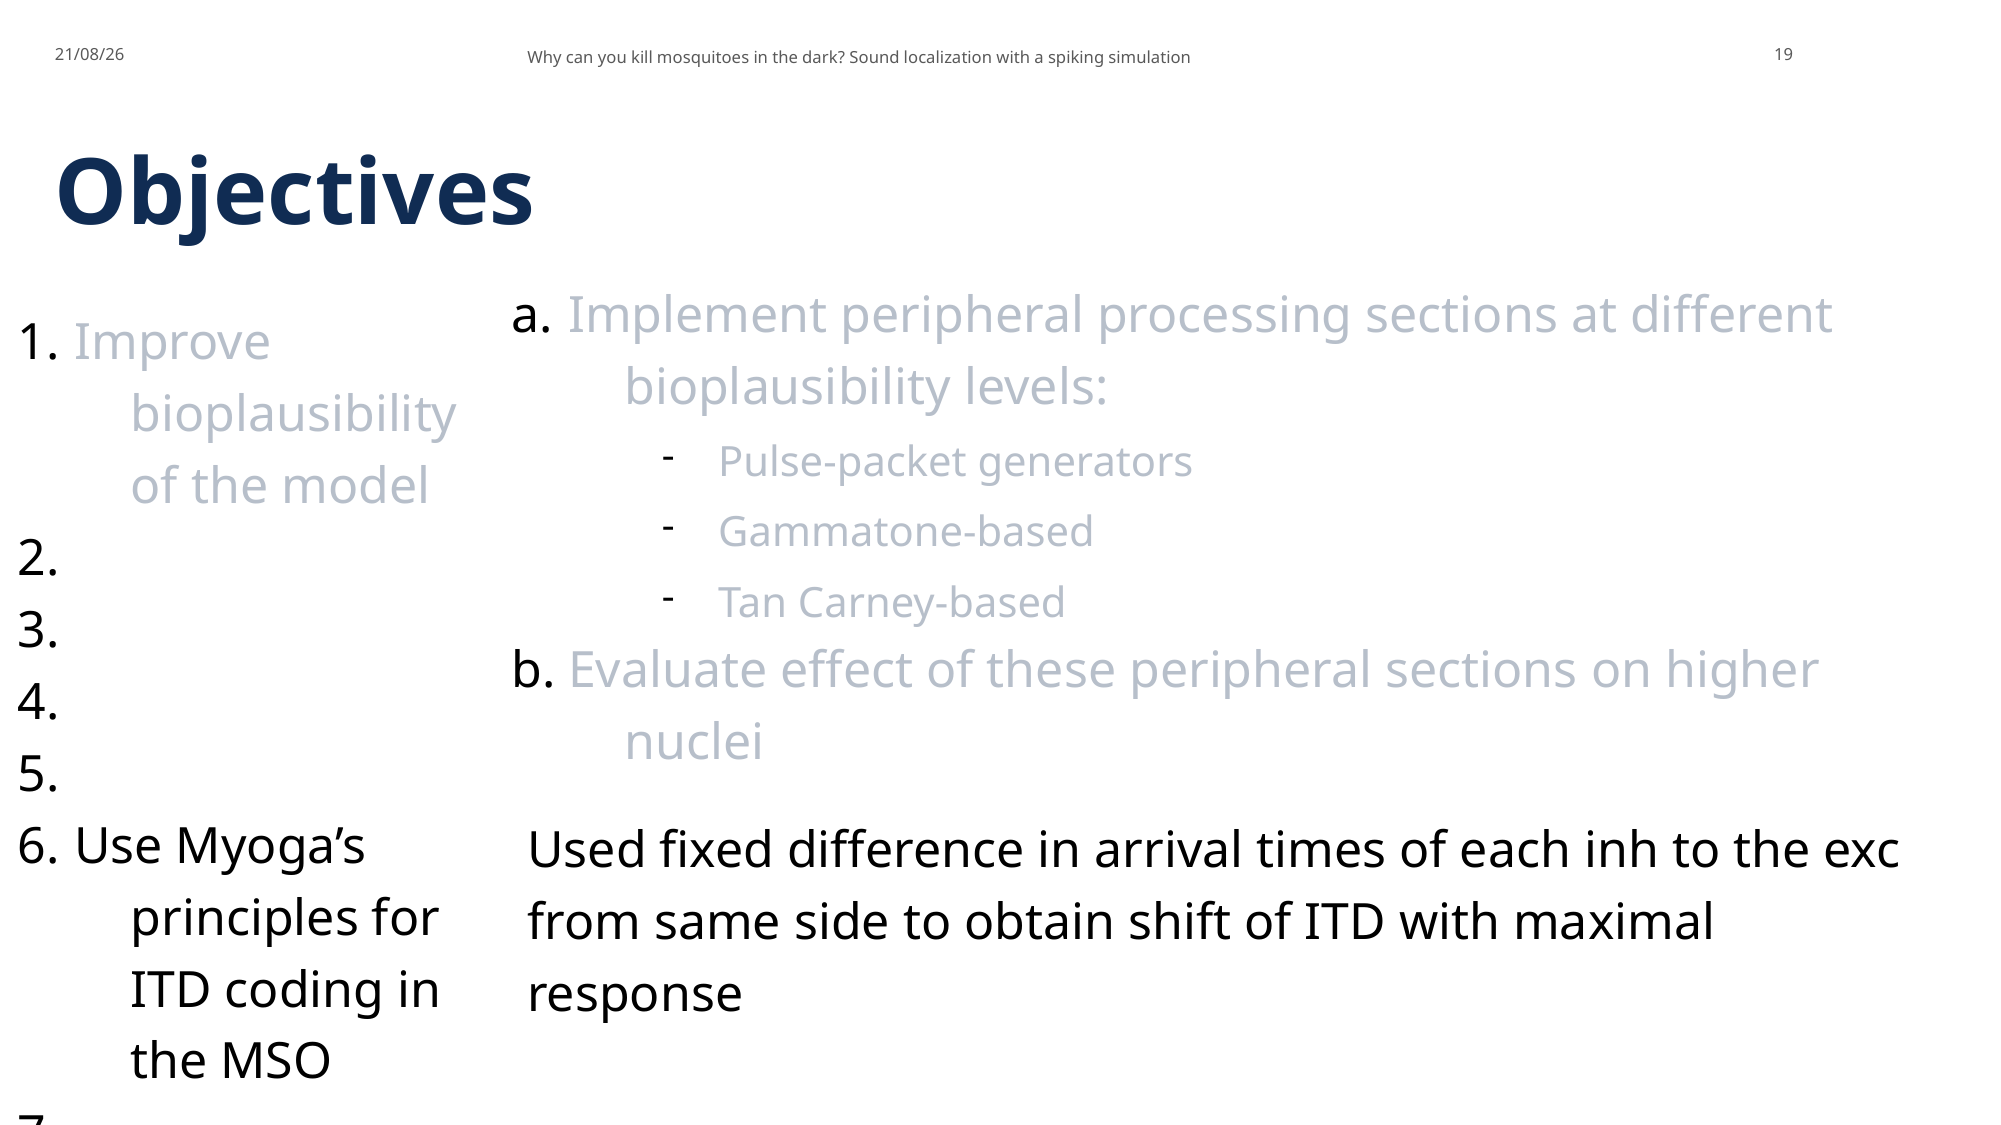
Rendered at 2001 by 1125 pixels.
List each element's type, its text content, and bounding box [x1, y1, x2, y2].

footer Why can you kill mosquitoes in the dark? Sound localization with a spiking simulation [527, 6, 1203, 67]
text_box Improve bioplausibility of the model Use Myoga’s principles for ITD coding in the MSO [18, 297, 505, 1056]
slide_number [1774, 6, 1946, 67]
list Implement peripheral processing sections at different bioplausibility levels: Pulse-packet generators Gammatone-based Tan Carney-based Evaluate effect of these peripheral sections on higher nuclei [511, 270, 1930, 810]
slide_number [54, 6, 446, 67]
text_box Used fixed difference in arrival times of each inh to the exc from same side to obtain shift of ITD with maximal response [527, 805, 1914, 948]
title Objectives [54, 132, 1946, 271]
